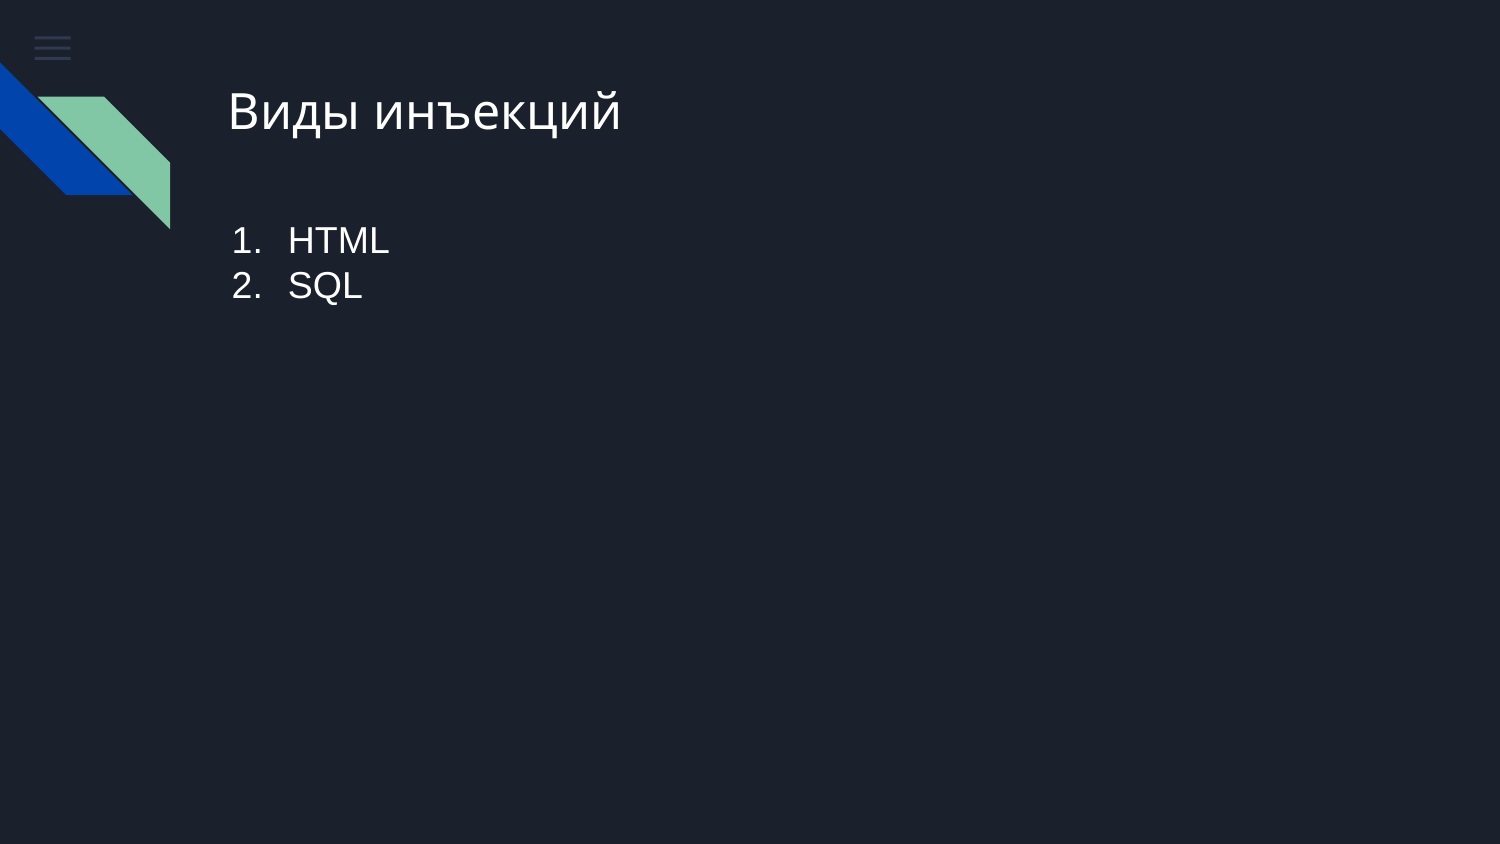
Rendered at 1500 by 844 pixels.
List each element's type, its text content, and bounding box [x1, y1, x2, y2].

title Виды инъекций [212, 64, 1368, 215]
text_box HTML SQL [197, 201, 1060, 559]
